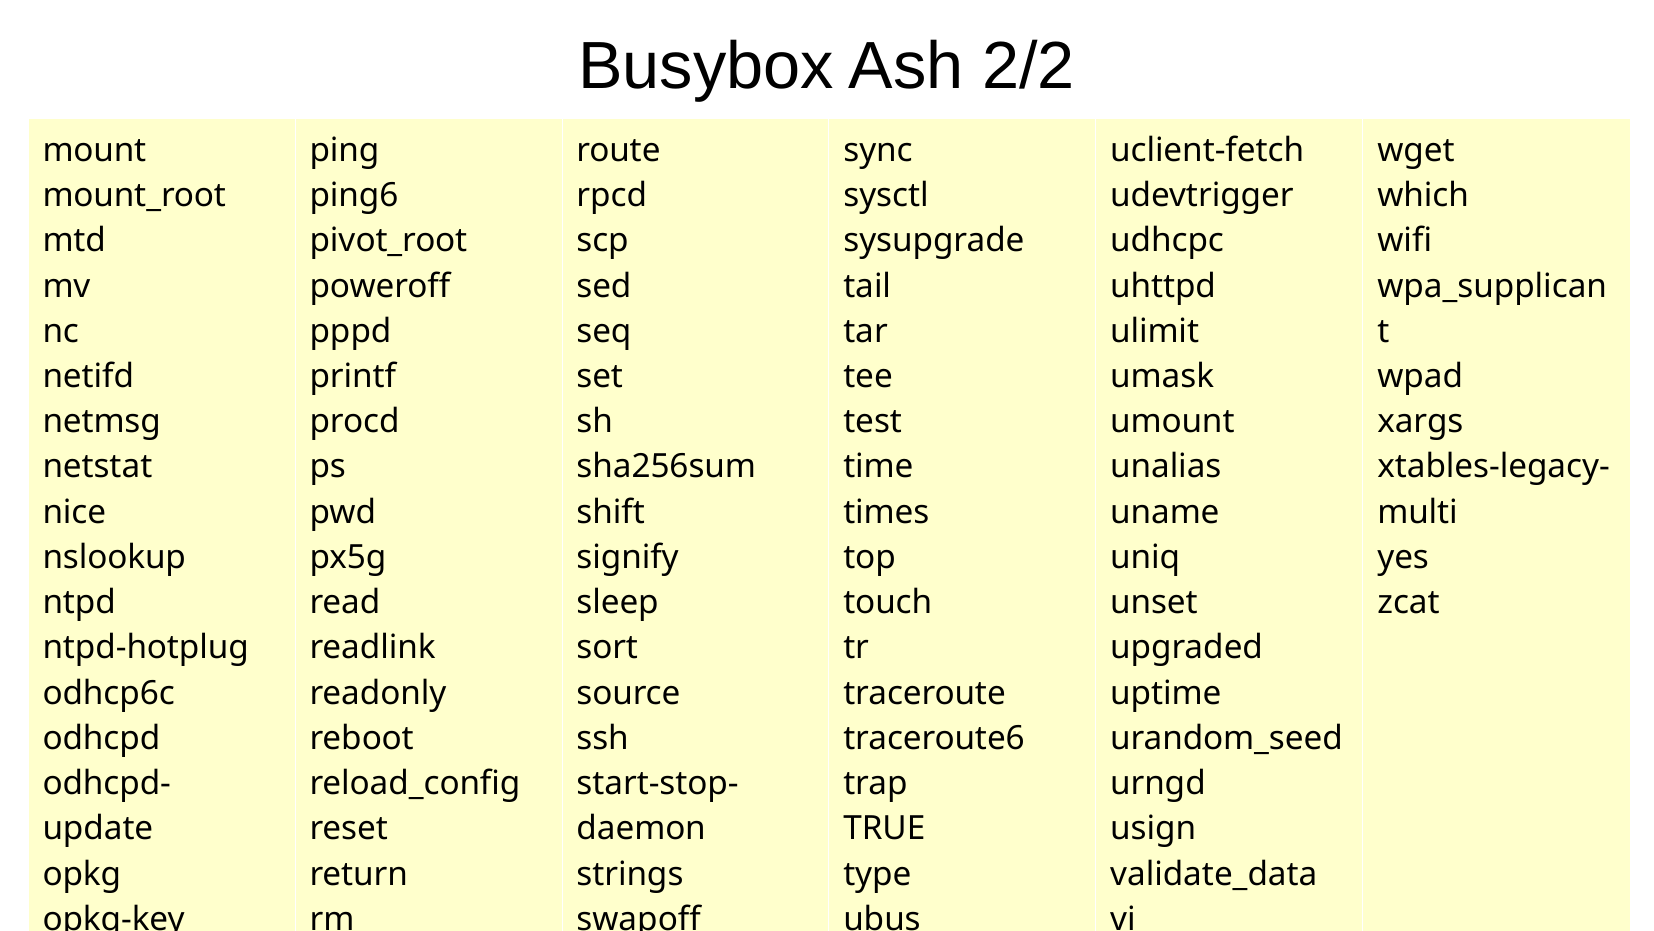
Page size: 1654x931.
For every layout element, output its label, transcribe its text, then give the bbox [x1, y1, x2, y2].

title Busybox Ash 2/2 [82, 28, 1571, 104]
table_header sync sysctl sysupgrade tail tar tee test time times top touch tr traceroute traceroute6 trap TRUE type ubus ubusd uci [829, 119, 1095, 931]
table_header route rpcd scp sed seq set sh sha256sum shift signify sleep sort source ssh start-stop-daemon strings swapoff swapon swconfig switch_root [563, 119, 828, 931]
table_header uclient-fetch udevtrigger udhcpc uhttpd ulimit umask umount unalias uname uniq unset upgraded uptime urandom_seed urngd usign validate_data vi wait wc [1096, 119, 1362, 931]
table_header ping ping6 pivot_root poweroff pppd printf procd ps pwd px5g read readlink readonly reboot reload_config reset return rm rmdir rmmod [296, 119, 562, 931]
table_header wget which wifi wpa_supplicant wpad xargs xtables-legacy-multi yes zcat [1363, 119, 1630, 931]
table_header mount mount_root mtd mv nc netifd netmsg netstat nice nslookup ntpd ntpd-hotplug odhcp6c odhcpd odhcpd-update opkg opkg-key passwd pgrep pidof [29, 119, 295, 931]
